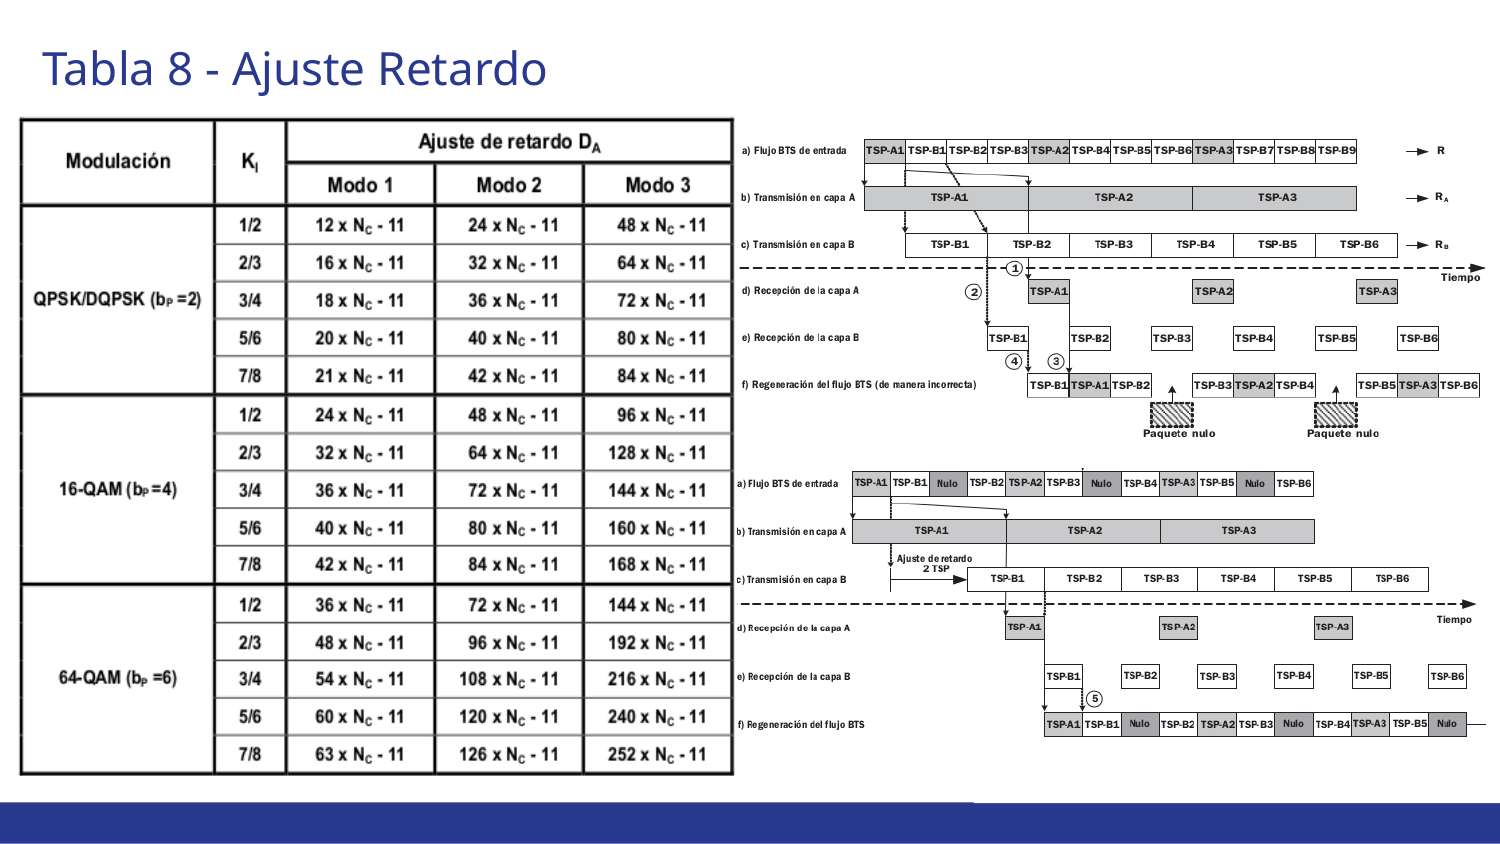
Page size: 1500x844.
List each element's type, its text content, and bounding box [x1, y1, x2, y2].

picture [12, 108, 1498, 785]
text_box [973, 615, 1500, 804]
title Tabla 8 - Ajuste Retardo [27, 24, 1426, 103]
